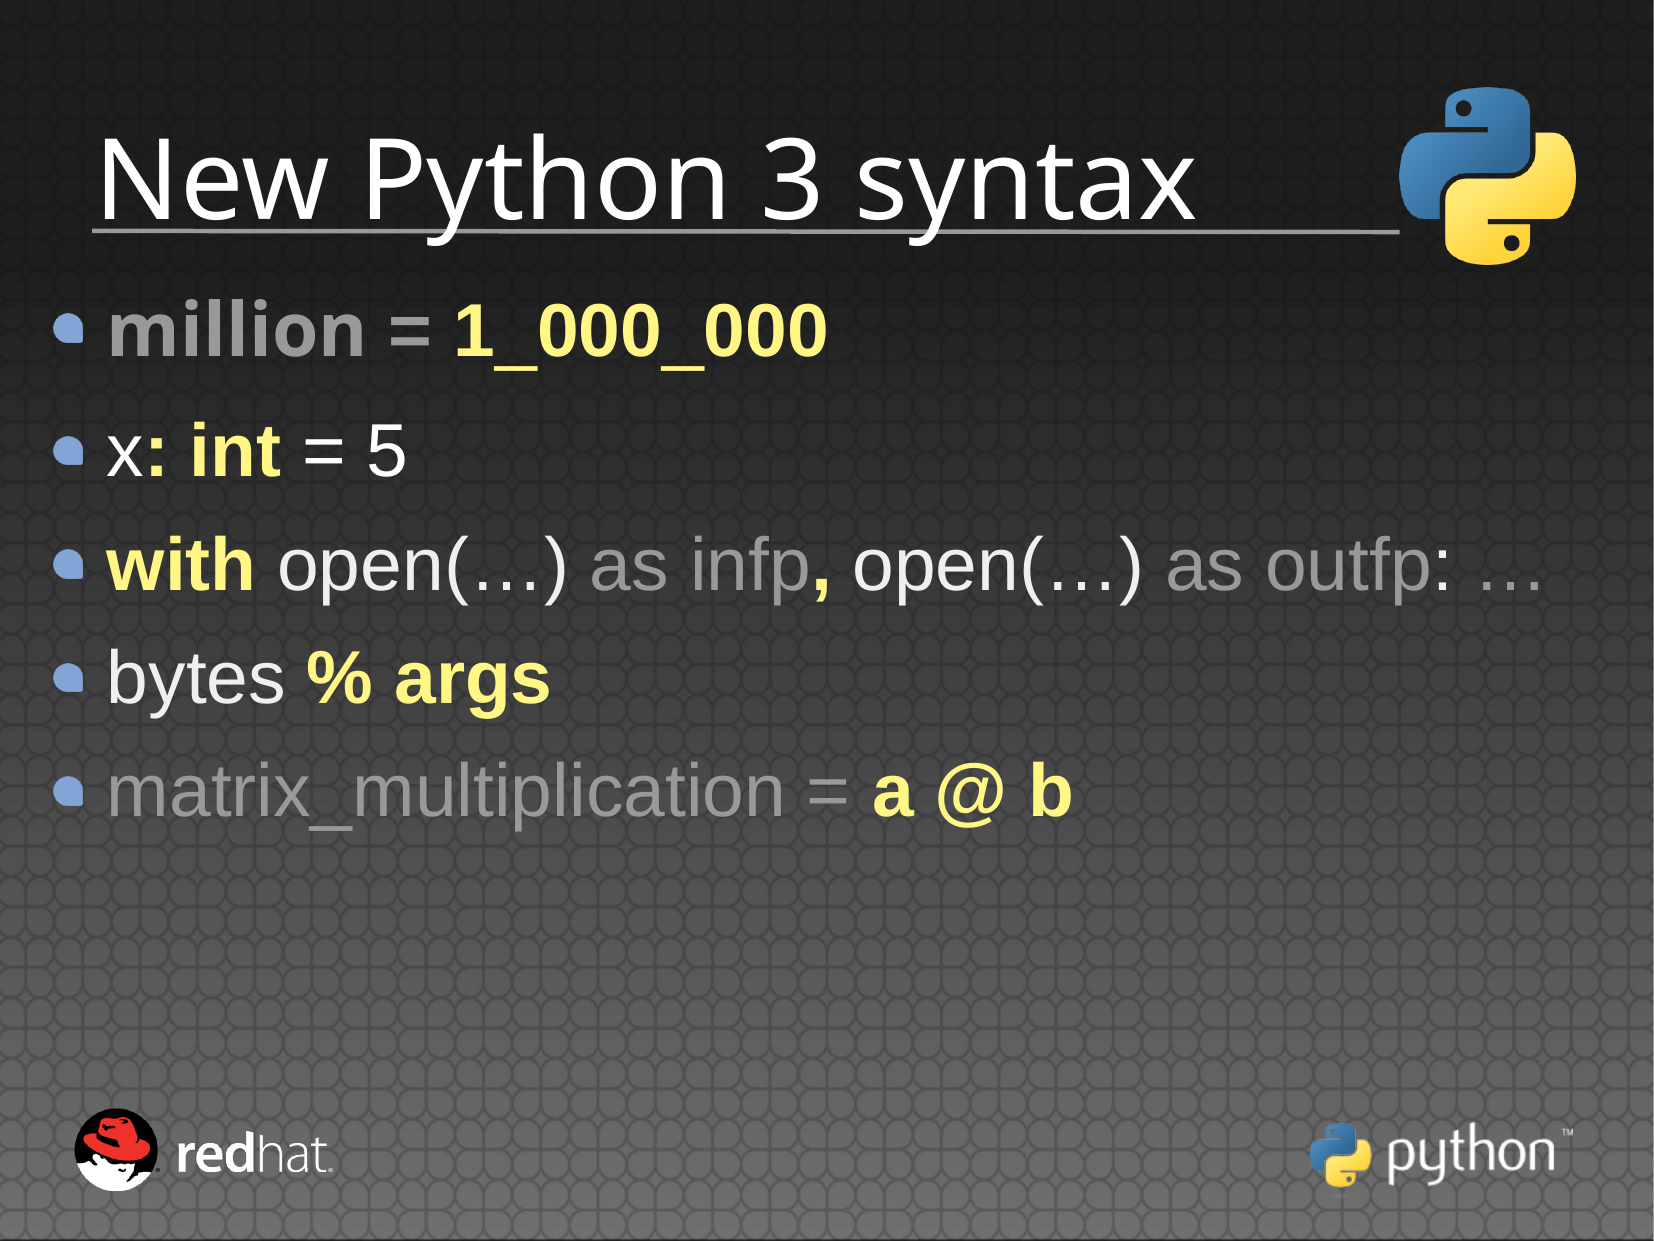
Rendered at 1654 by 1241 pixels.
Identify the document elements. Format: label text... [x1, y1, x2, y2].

title New Python 3 syntax [94, 100, 1426, 251]
list million = 1_000_000 x: int = 5 with open(…) as infp, open(…) as outfp: … bytes % args matrix_multiplication = a @ b [35, 276, 1563, 1067]
picture [0, 0, 1654, 1241]
